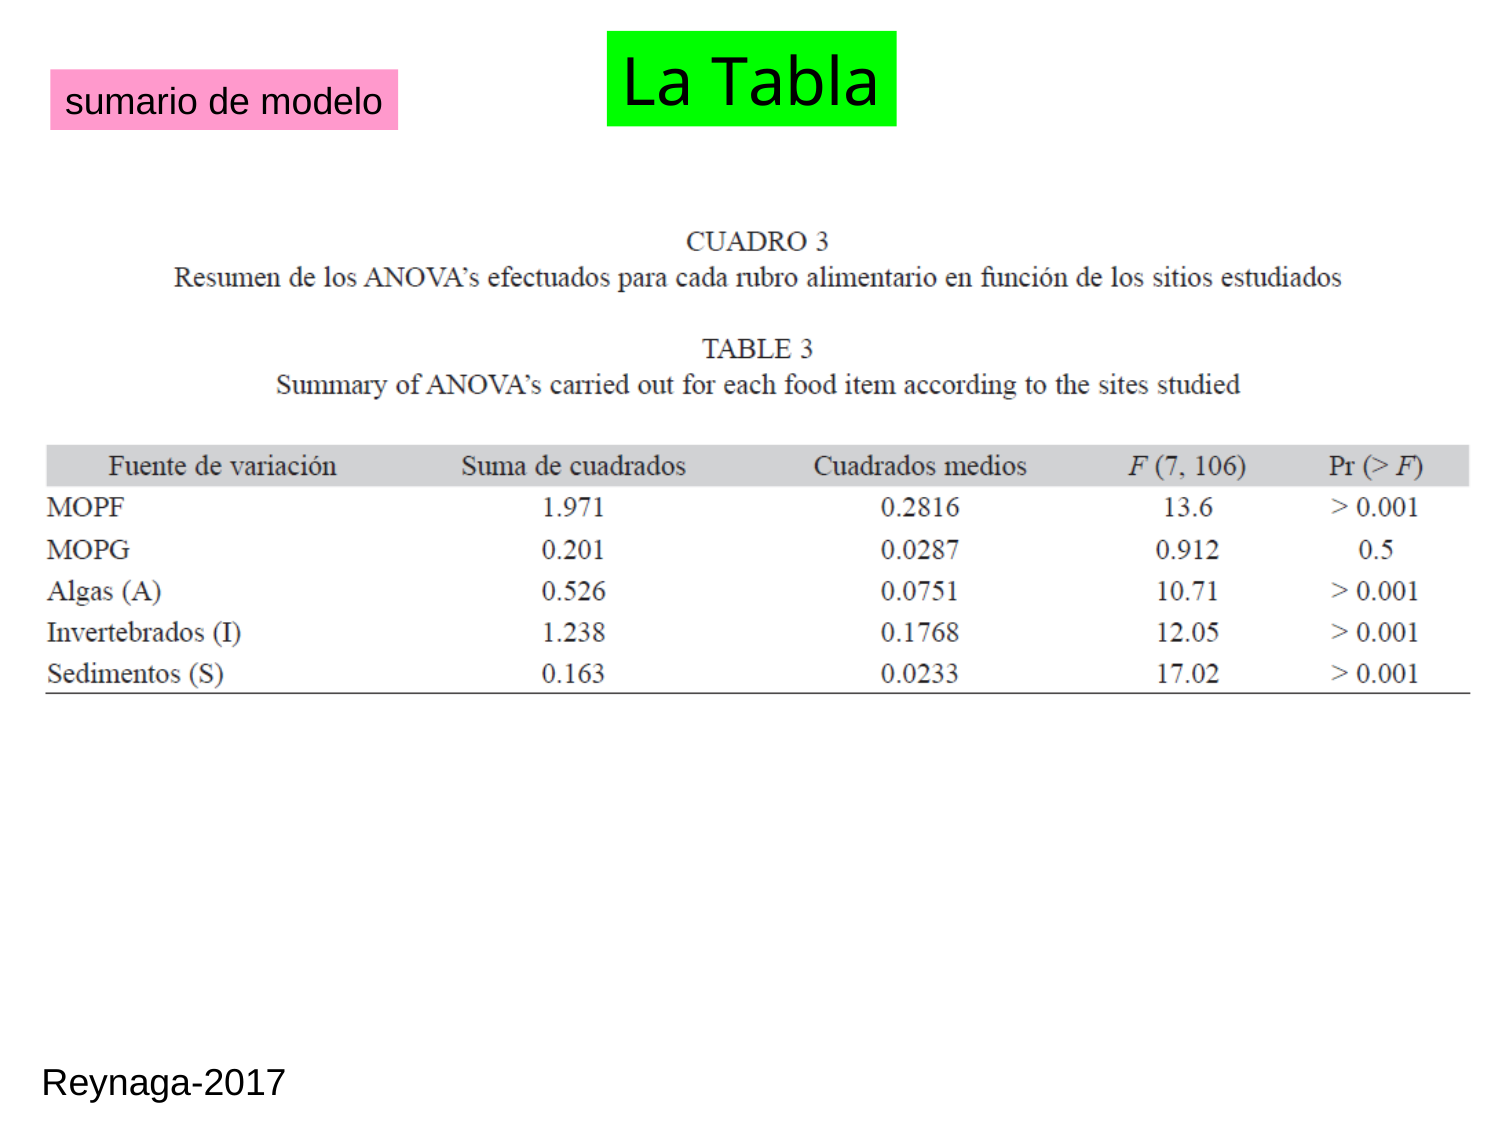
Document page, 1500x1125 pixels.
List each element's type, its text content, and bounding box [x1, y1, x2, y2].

text_box Reynaga-2017 [26, 1049, 302, 1111]
picture [14, 208, 1486, 711]
text_box sumario de modelo [50, 69, 399, 130]
text_box La Tabla [606, 30, 897, 127]
